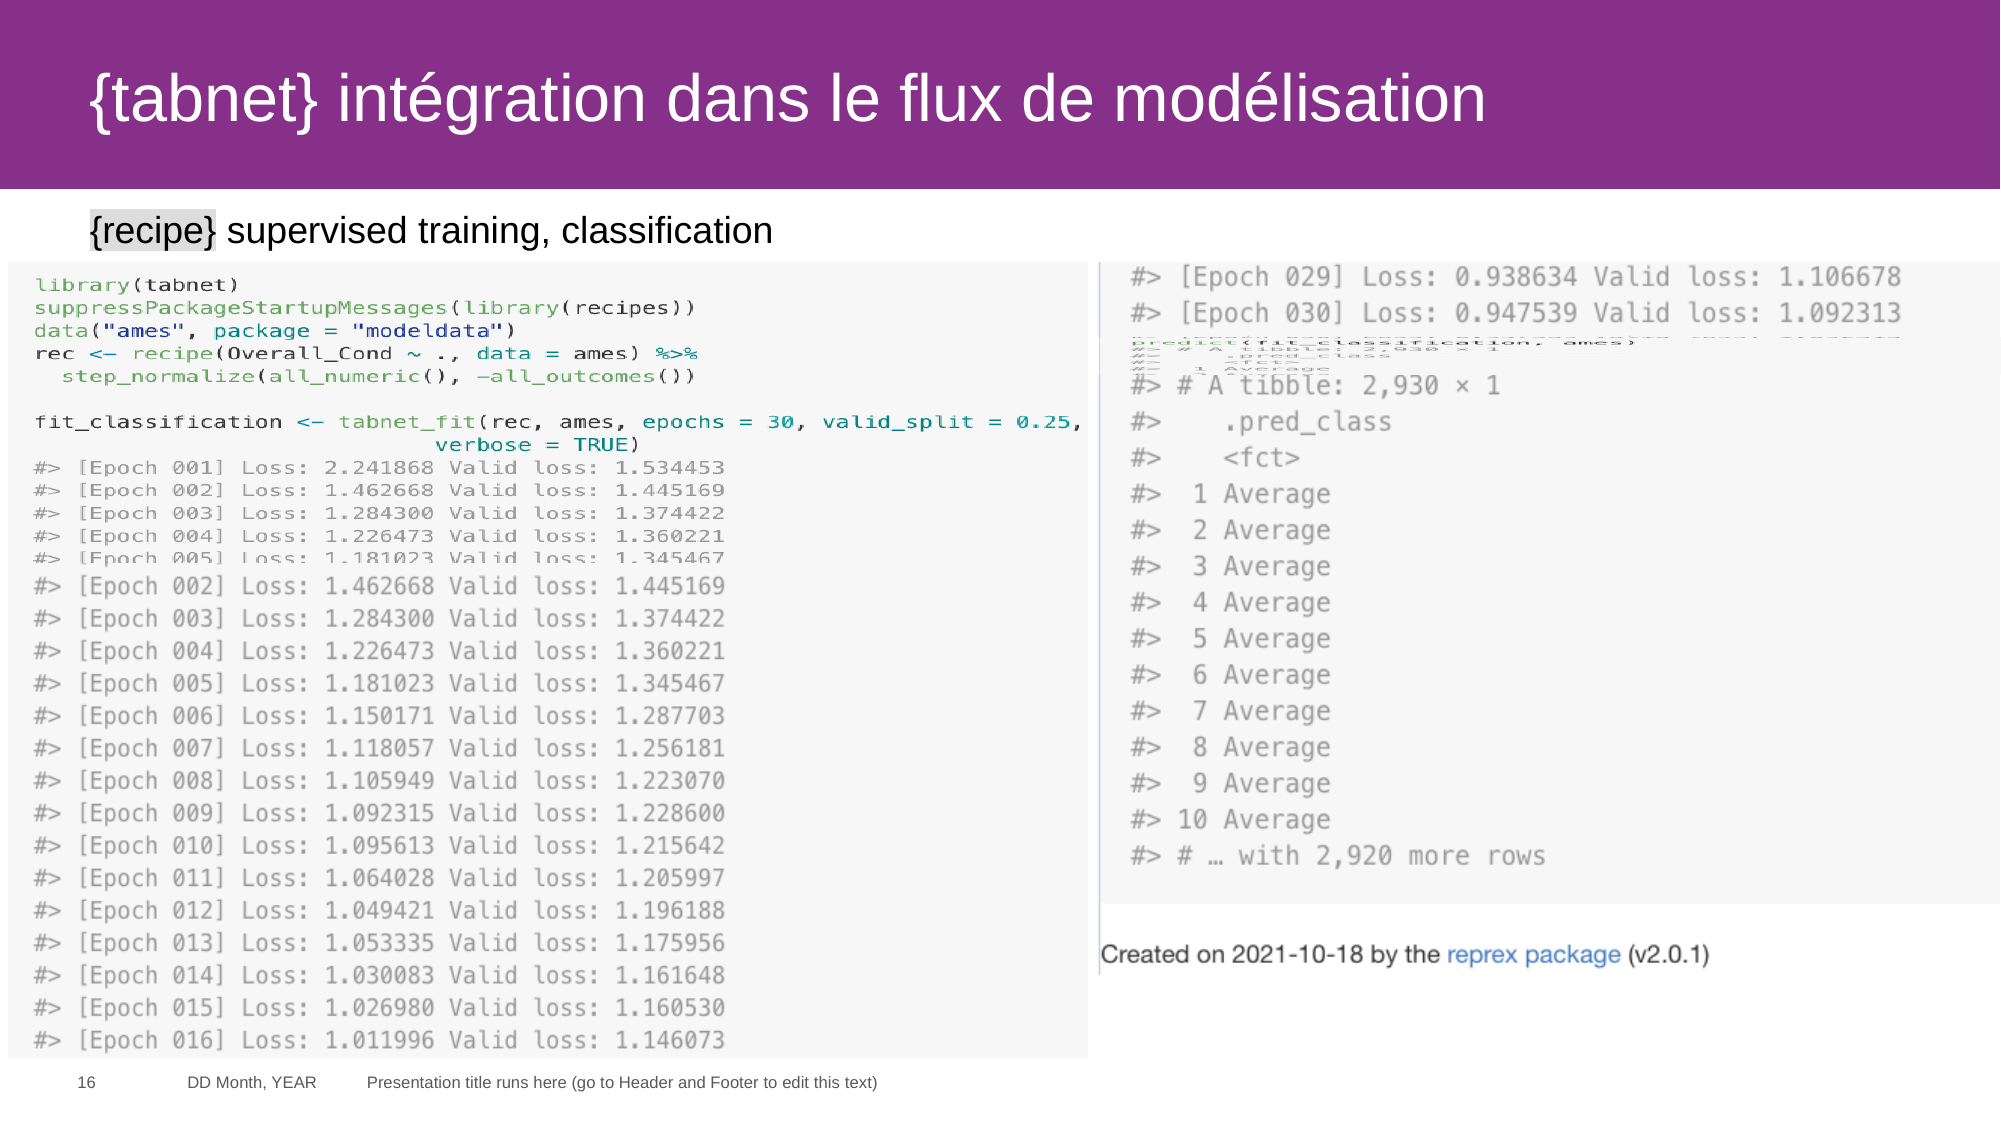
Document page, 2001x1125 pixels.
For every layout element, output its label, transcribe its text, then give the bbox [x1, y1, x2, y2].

text_box DD Month, YEAR [127, 1059, 318, 1093]
text_box {tabnet} intégration dans le flux de modélisation [0, 0, 2000, 189]
text_box <number> [77, 1059, 126, 1093]
picture [1096, 262, 2001, 976]
text_box {recipe} supervised training, classification [75, 201, 938, 262]
picture [8, 262, 1088, 1059]
text_box Presentation title runs here (go to Header and Footer to edit this text) [366, 1057, 1728, 1093]
